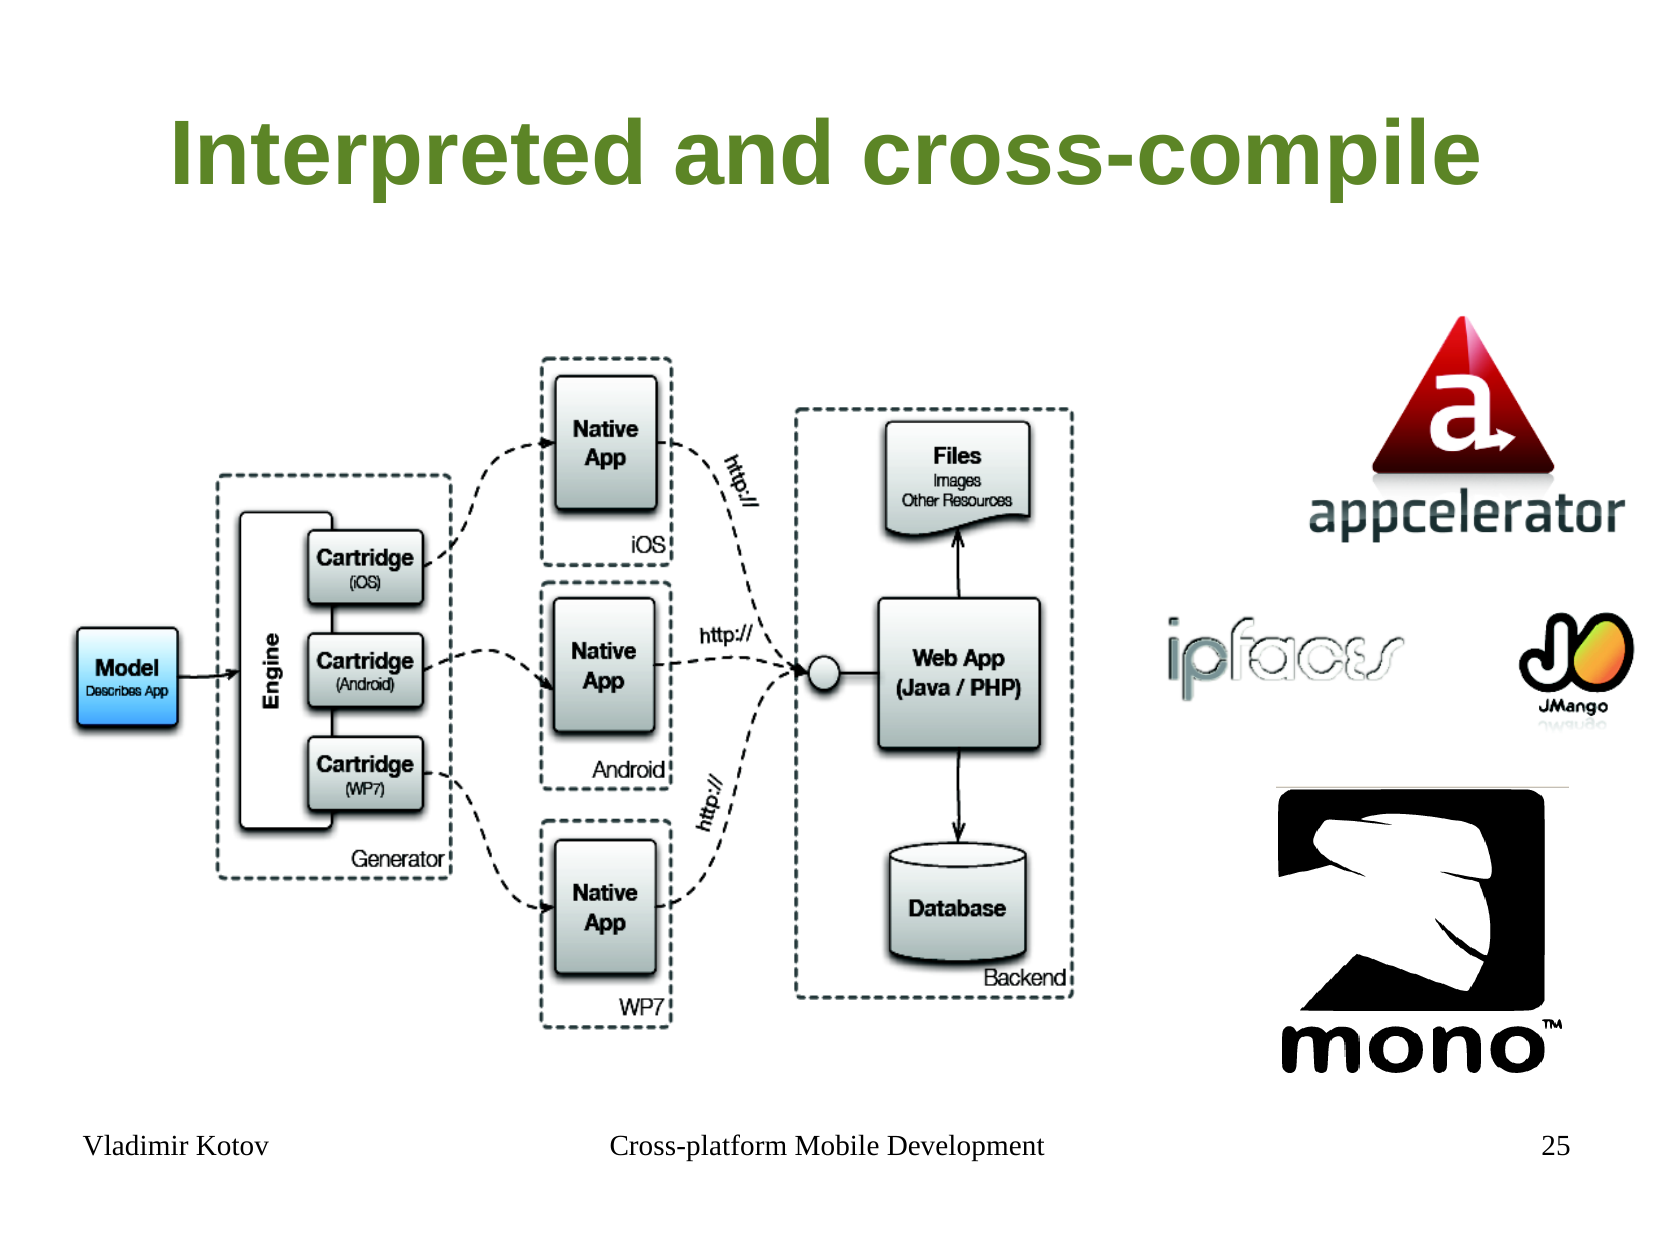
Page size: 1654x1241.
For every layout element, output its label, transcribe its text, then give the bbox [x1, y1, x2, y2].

picture [1276, 786, 1569, 1076]
title Interpreted and cross-compile [82, 56, 1571, 250]
picture [66, 341, 1097, 1041]
picture [1152, 297, 1654, 740]
